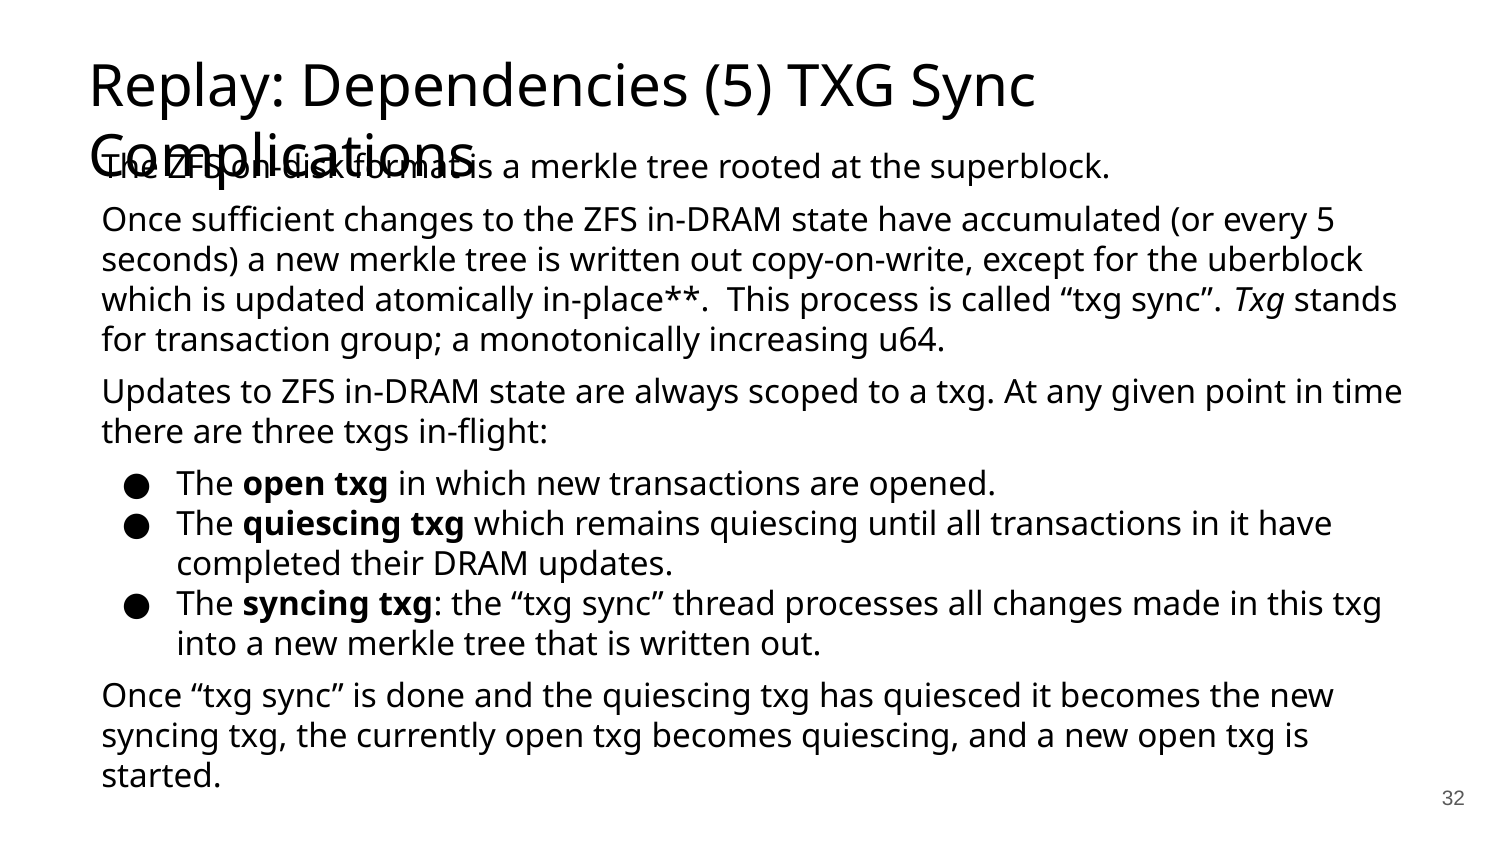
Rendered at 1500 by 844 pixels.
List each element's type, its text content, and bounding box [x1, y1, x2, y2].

text_box The ZFS on-disk format is a merkle tree rooted at the superblock. Once sufficient changes to the ZFS in-DRAM state have accumulated (or every 5 seconds) a new merkle tree is written out copy-on-write, except for the uberblock which is updated atomically in-place**. This process is called “txg sync”. Txg stands for transaction group; a monotonically increasing u64. Updates to ZFS in-DRAM state are always scoped to a txg. At any given point in time there are three txgs in-flight: The open txg in which new transactions are opened. The quiescing txg which remains quiescing until all transactions in it have completed their DRAM updates. The syncing txg: the “txg sync” thread processes all changes made in this txg into a new merkle tree that is written out. Once “txg sync” is done and the quiescing txg has quiesced it becomes the new syncing txg, the currently open txg becomes quiescing, and a new open txg is started. [86, 130, 1441, 786]
title Replay: Dependencies (5) TXG Sync Complications [73, 33, 1421, 165]
slide_number <number> [1389, 764, 1480, 830]
